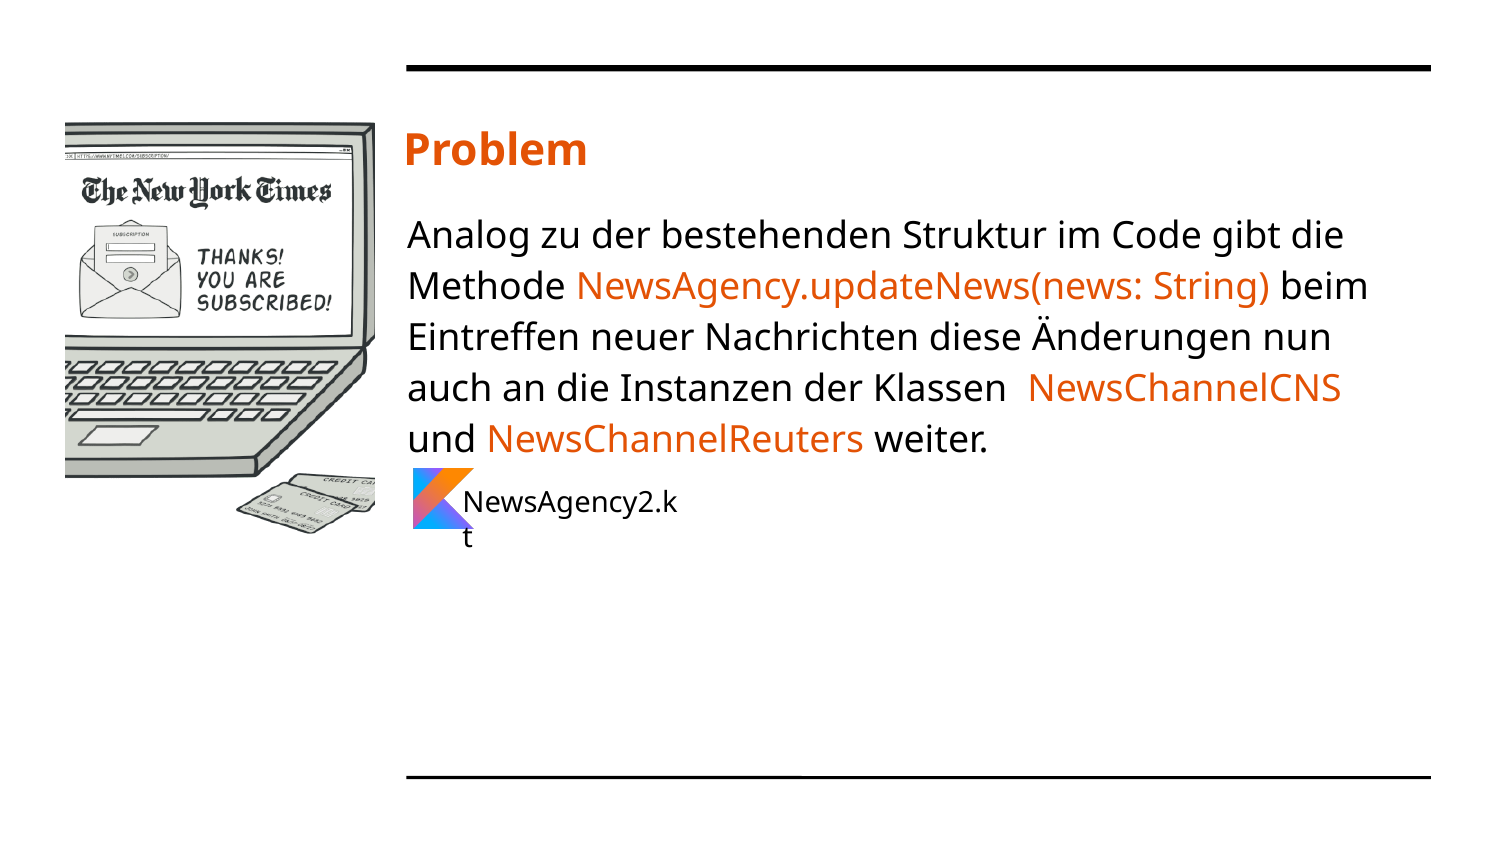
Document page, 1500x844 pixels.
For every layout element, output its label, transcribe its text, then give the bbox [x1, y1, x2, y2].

picture [65, 67, 375, 548]
picture [403, 468, 447, 529]
subtitle Analog zu der bestehenden Struktur im Code gibt die Methode NewsAgency.updateNews(news: String) beim Eintreffen neuer Nachrichten diese Änderungen nun auch an die Instanzen der Klassen NewsChannelCNS und NewsChannelReuters weiter. [392, 193, 1431, 735]
text_box NewsAgency2.kt [447, 468, 700, 604]
title Problem [389, 103, 1428, 194]
